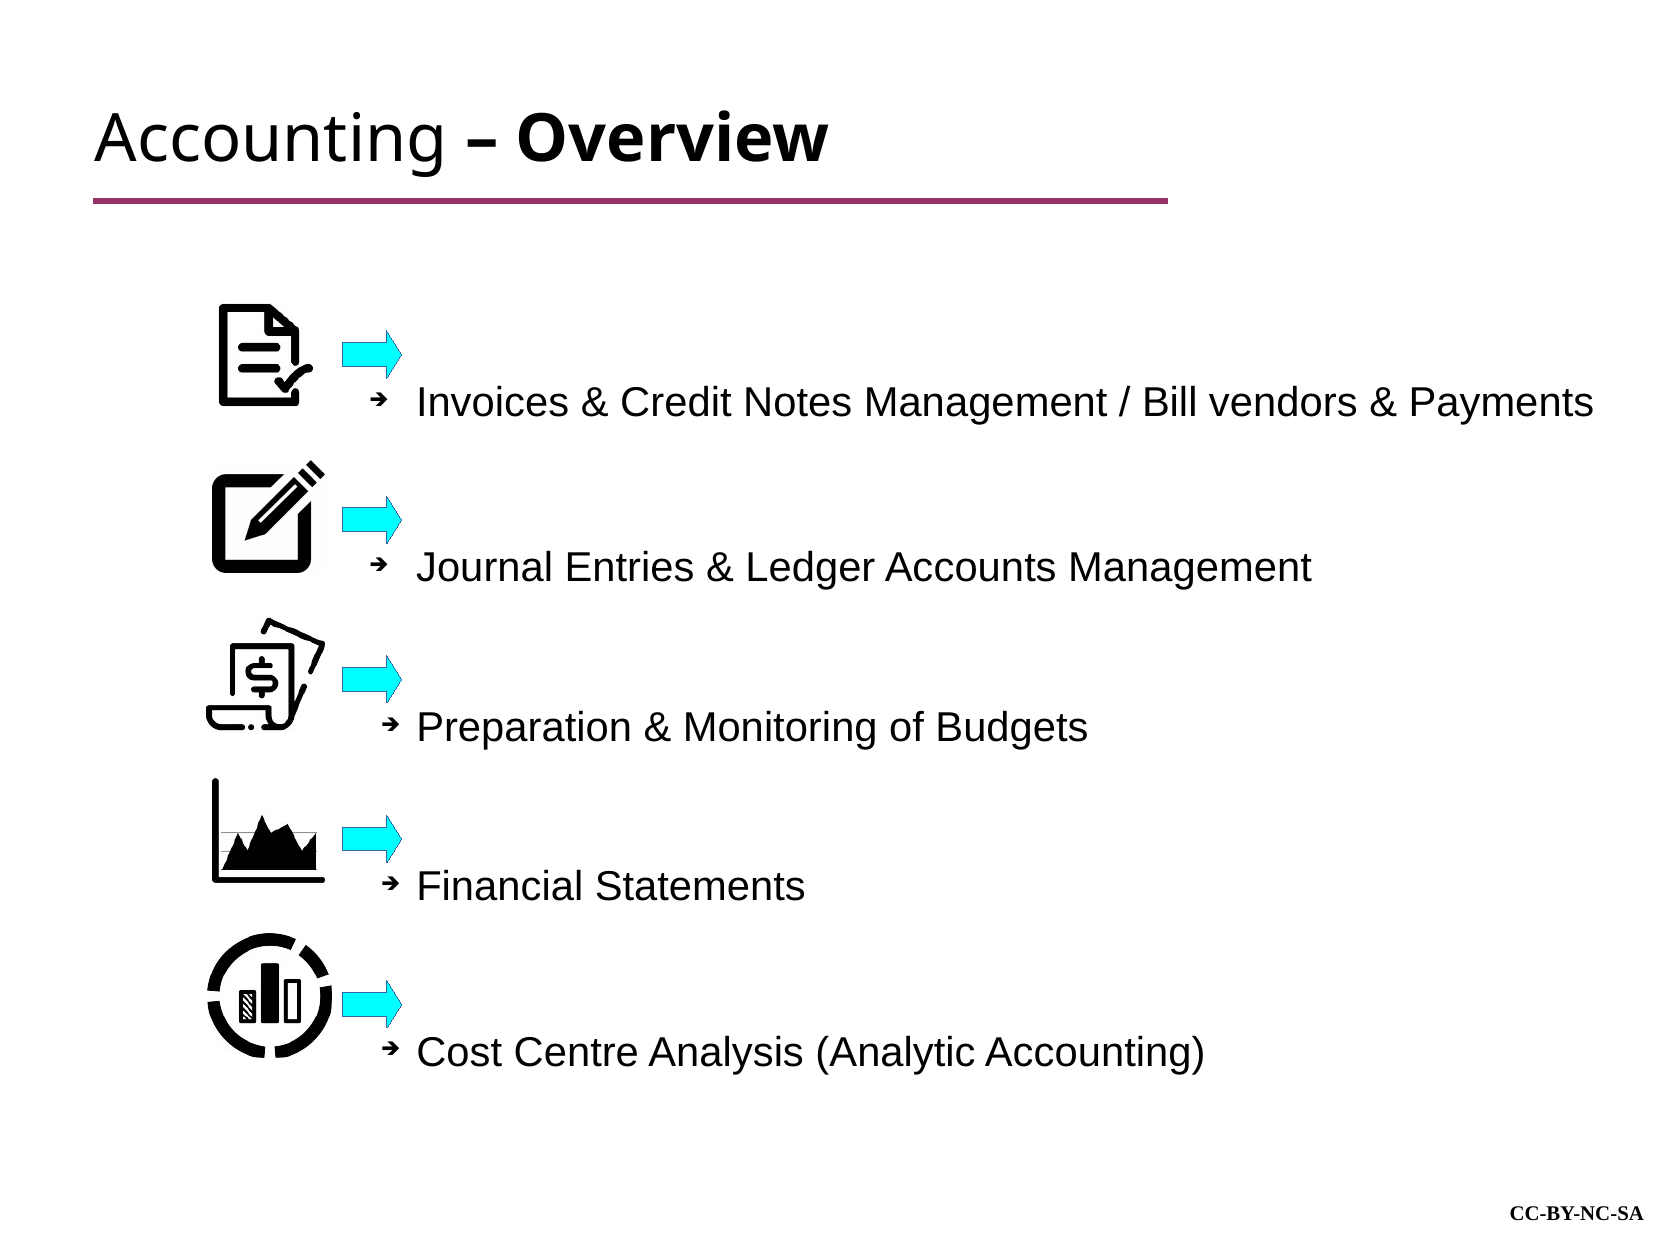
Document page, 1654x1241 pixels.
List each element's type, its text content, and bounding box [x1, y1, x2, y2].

text_box Invoices & Credit Notes Management / Bill vendors & Payments [354, 324, 1630, 414]
text_box Financial Statements [366, 809, 1441, 964]
text_box Preparation & Monitoring of Budgets [366, 649, 1441, 804]
picture [206, 614, 325, 733]
picture [212, 773, 325, 887]
picture [212, 301, 319, 408]
text_box [342, 655, 402, 703]
picture [212, 460, 325, 573]
text_box [342, 496, 402, 544]
title Accounting – Overview [94, 31, 1571, 239]
text_box [342, 815, 402, 863]
text_box [342, 330, 402, 379]
picture [207, 933, 332, 1058]
text_box [342, 980, 402, 1028]
text_box Journal Entries & Ledger Accounts Management [354, 490, 1430, 645]
text_box Cost Centre Analysis (Analytic Accounting) [366, 974, 1441, 1129]
